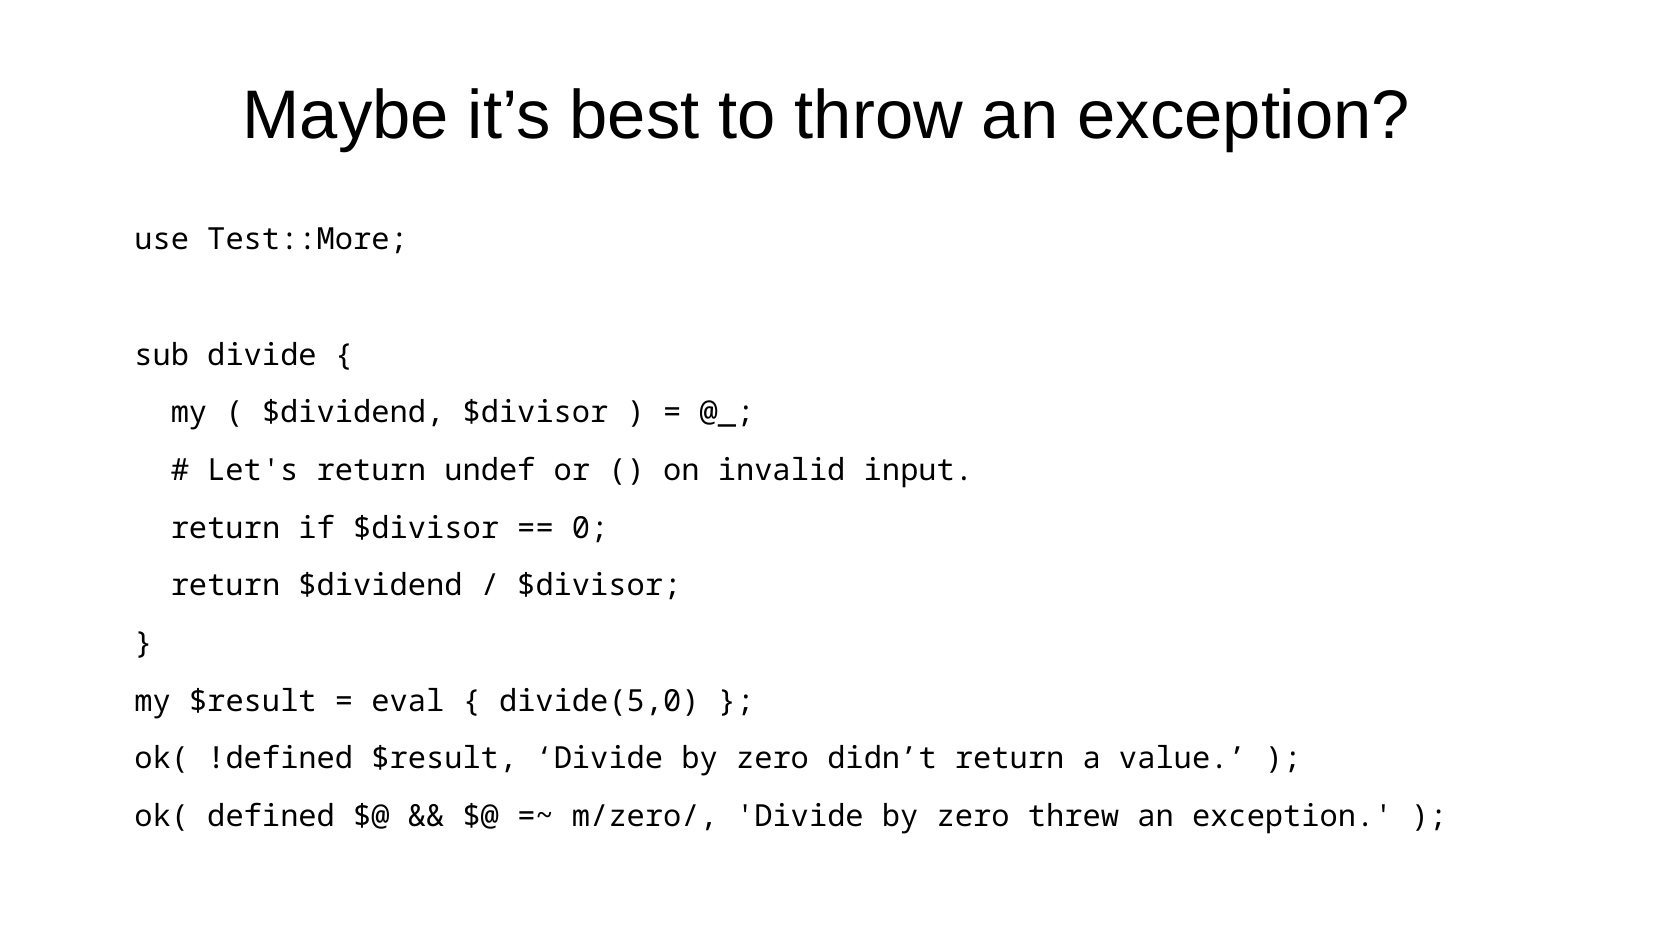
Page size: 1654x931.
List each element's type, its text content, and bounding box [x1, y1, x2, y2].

title Maybe it’s best to throw an exception? [82, 37, 1571, 193]
list use Test::More; sub divide { my ( $dividend, $divisor ) = @_; # Let's return undef or () on invalid input. return if $divisor == 0; return $dividend / $divisor; } my $result = eval { divide(5,0) }; ok( !defined $result, ‘Divide by zero didn’t return a value.’ ); ok( defined $@ && $@ =~ m/zero/, 'Divide by zero threw an exception.' ); [82, 217, 1571, 841]
